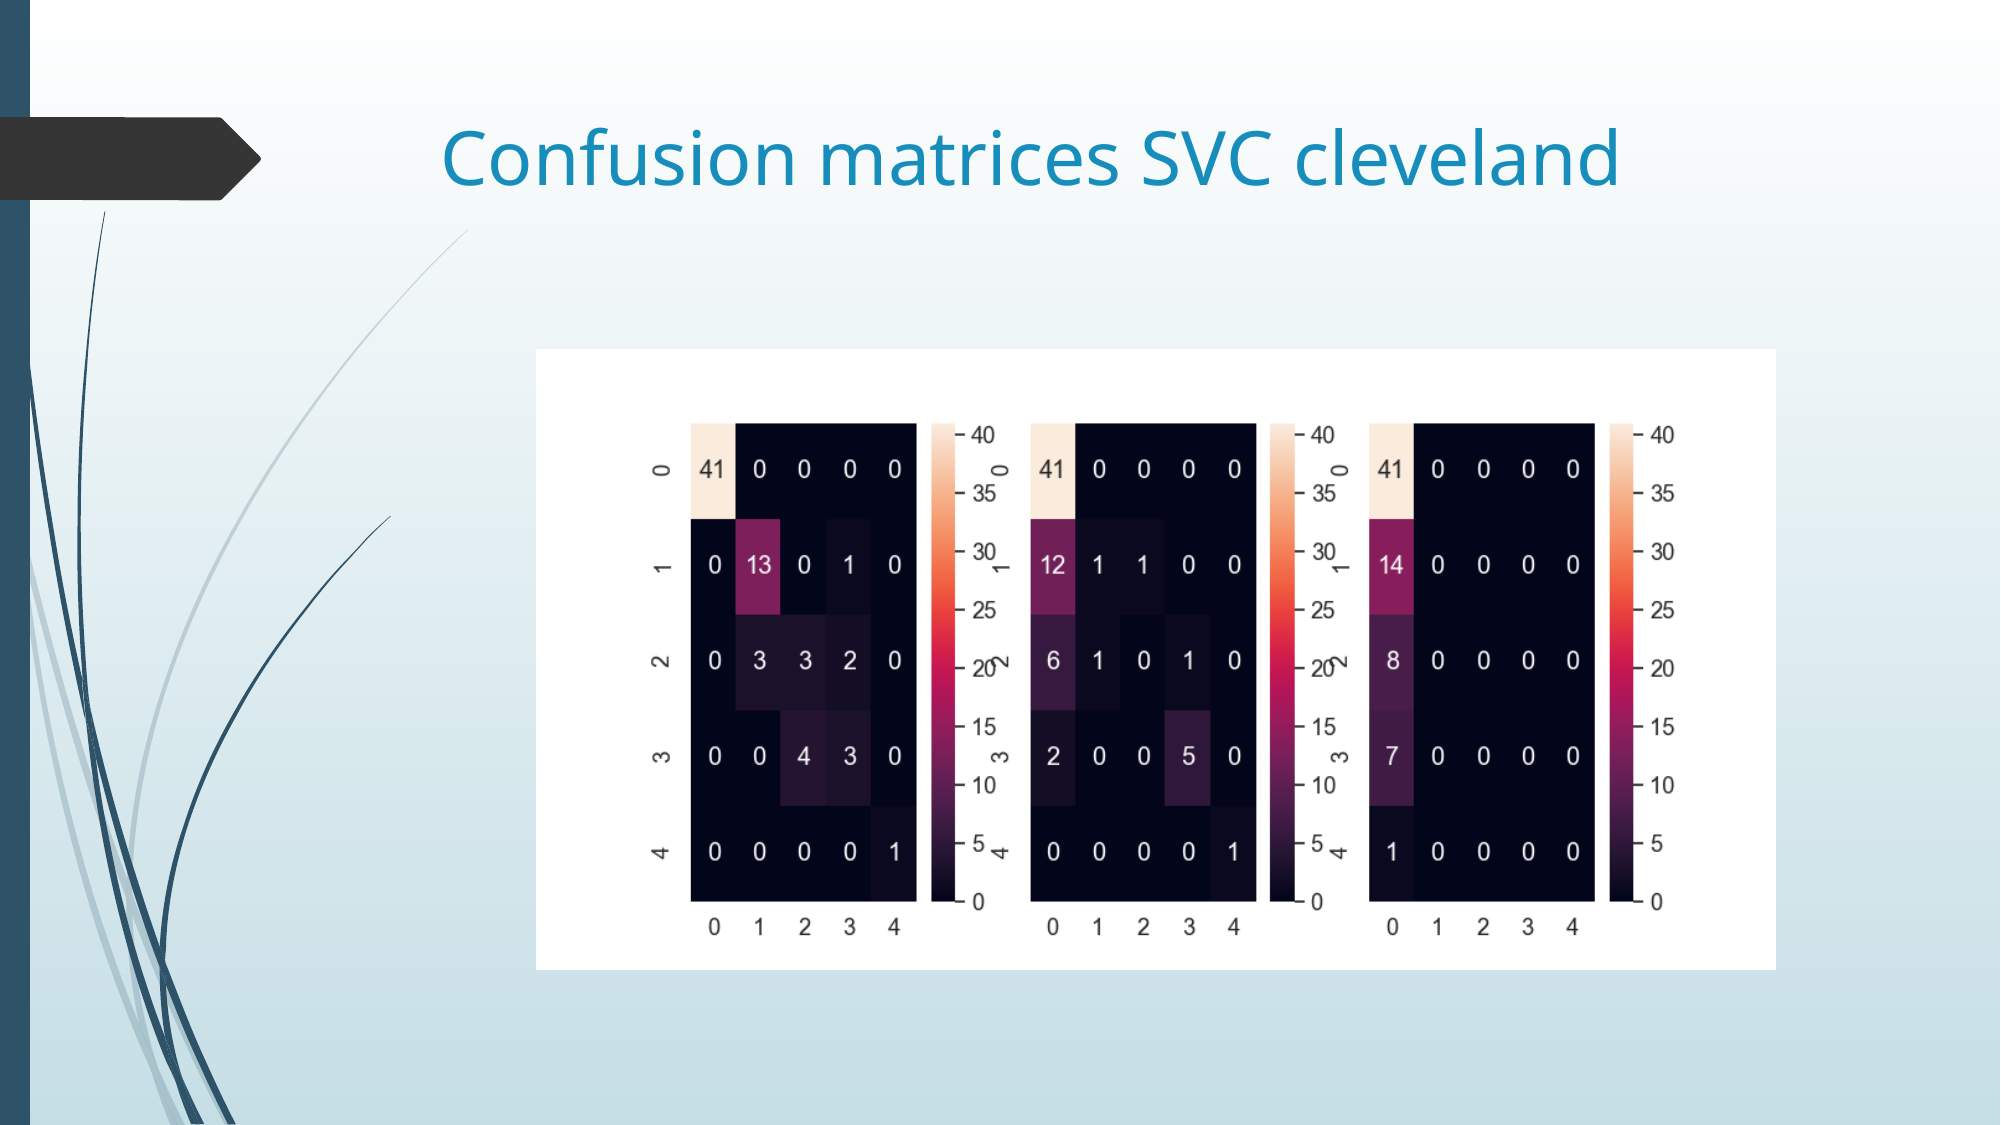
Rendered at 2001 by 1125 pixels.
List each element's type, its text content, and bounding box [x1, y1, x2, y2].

title Confusion matrices SVC cleveland [425, 102, 1888, 313]
picture [536, 350, 1776, 970]
